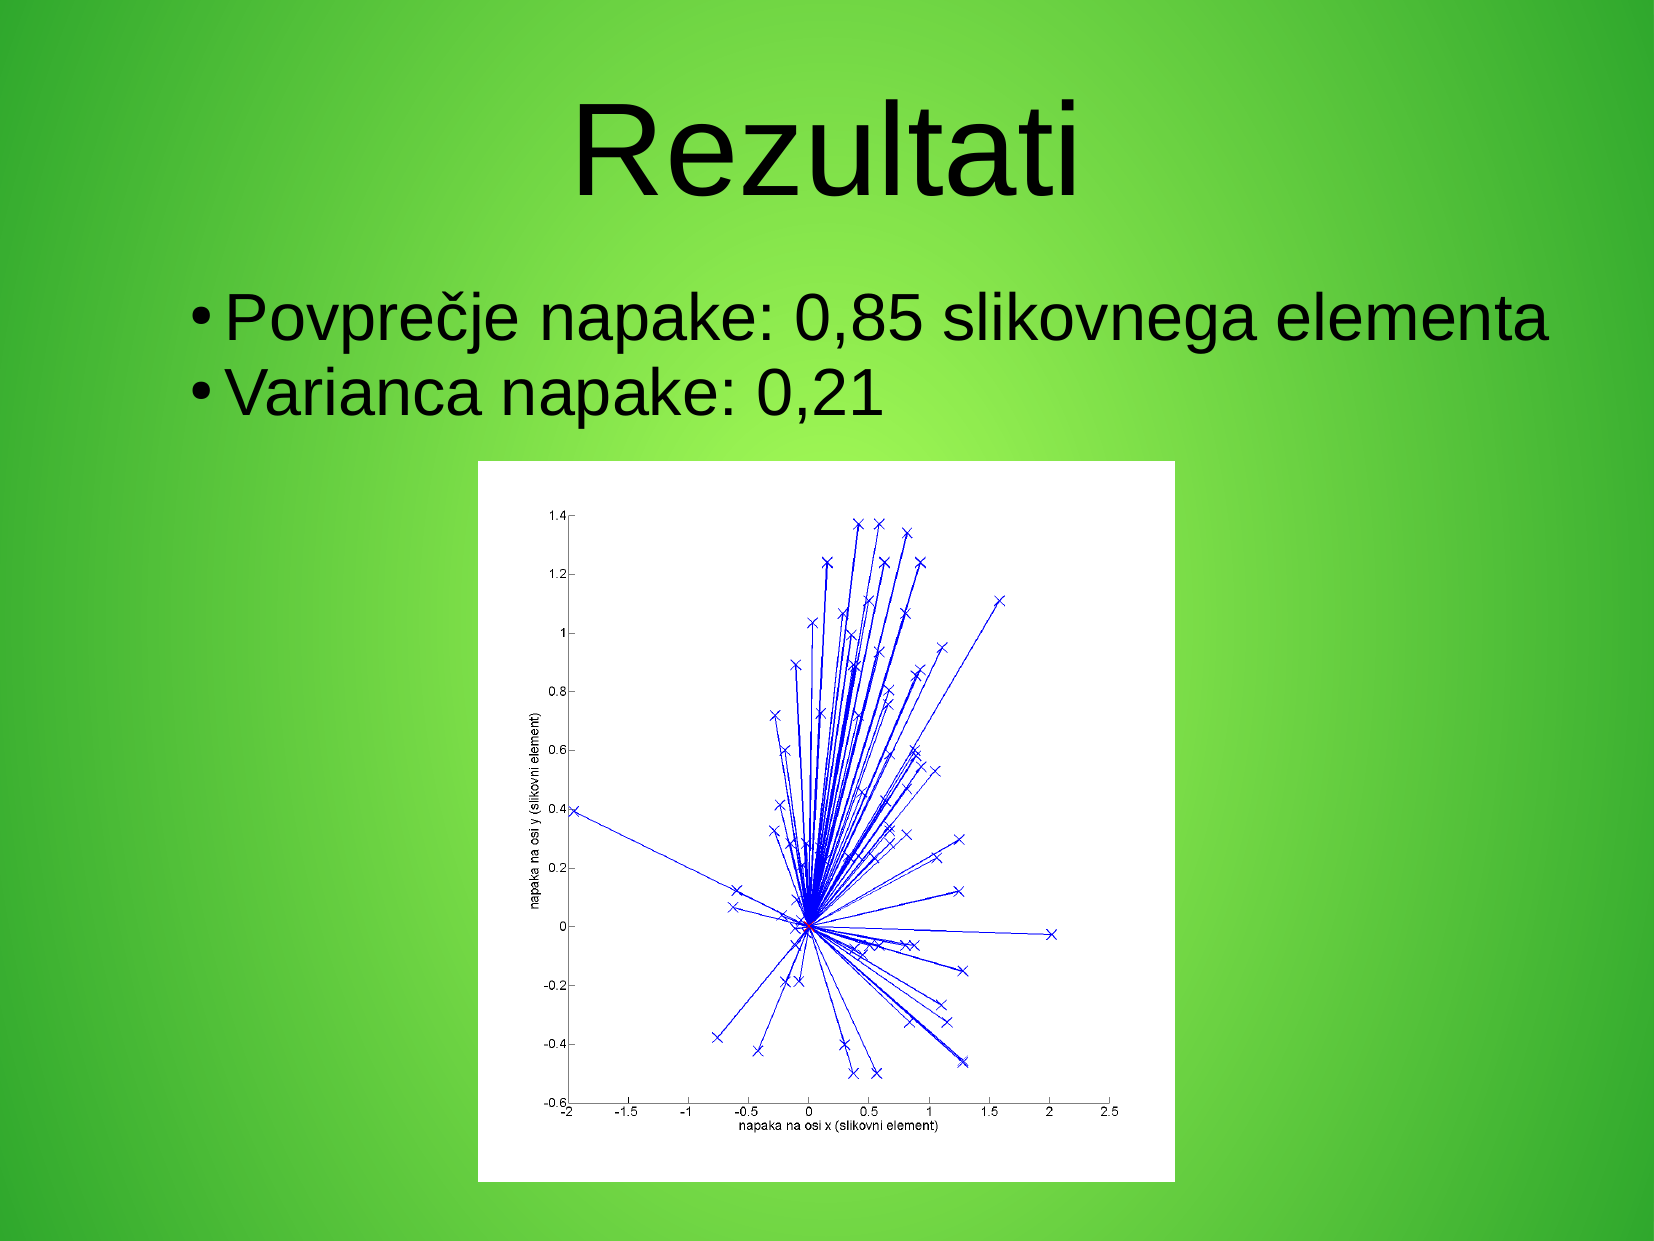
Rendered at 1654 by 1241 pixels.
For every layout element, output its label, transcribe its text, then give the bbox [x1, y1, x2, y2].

text_box Povprečje napake: 0,85 slikovnega elementa Varianca napake: 0,21 [174, 272, 1571, 438]
title Rezultati [82, 47, 1571, 252]
picture [478, 461, 1175, 1182]
